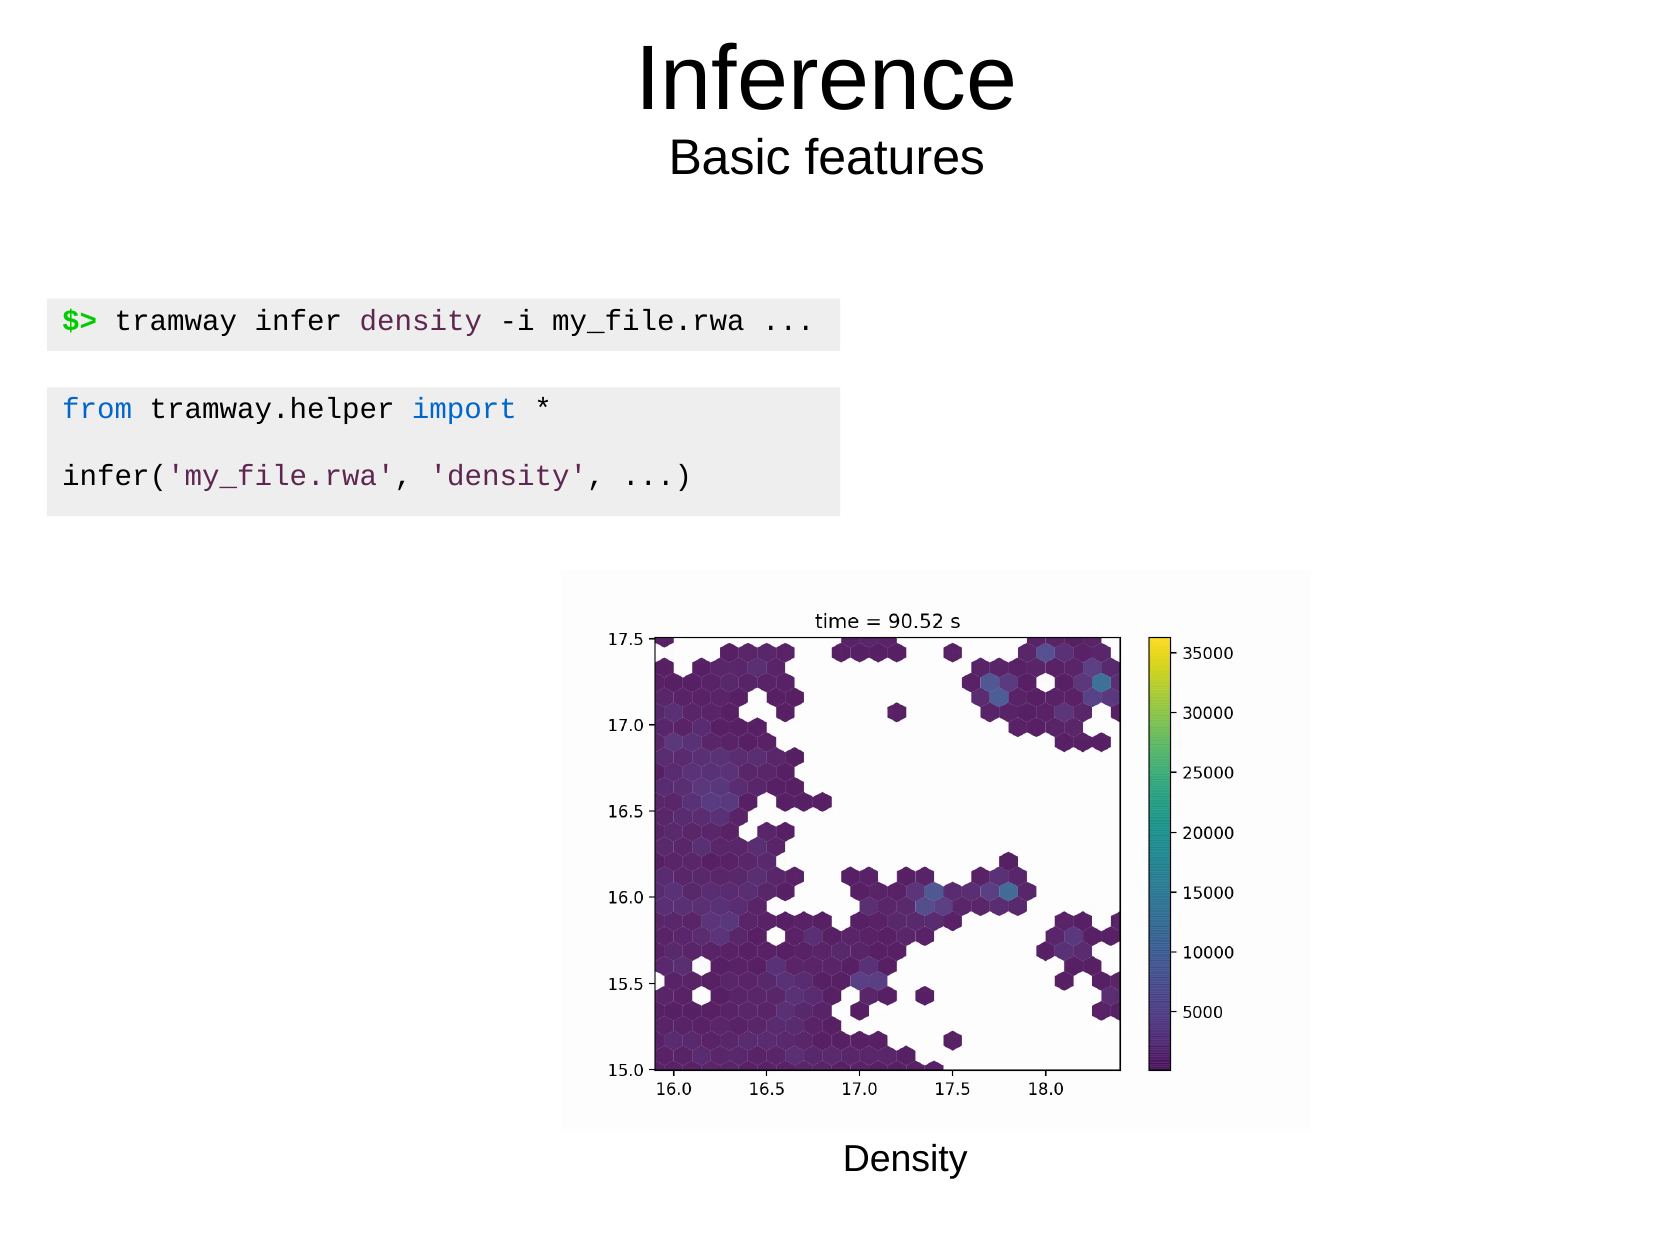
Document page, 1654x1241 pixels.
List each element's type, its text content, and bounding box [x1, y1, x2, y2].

text_box [560, 570, 1311, 1133]
text_box Density [828, 1133, 985, 1188]
title Inference Basic features [82, 2, 1571, 210]
text_box $> tramway infer density -i my_file.rwa ... [47, 298, 841, 351]
text_box from tramway.helper import * infer('my_file.rwa', 'density', ...) [47, 387, 841, 517]
